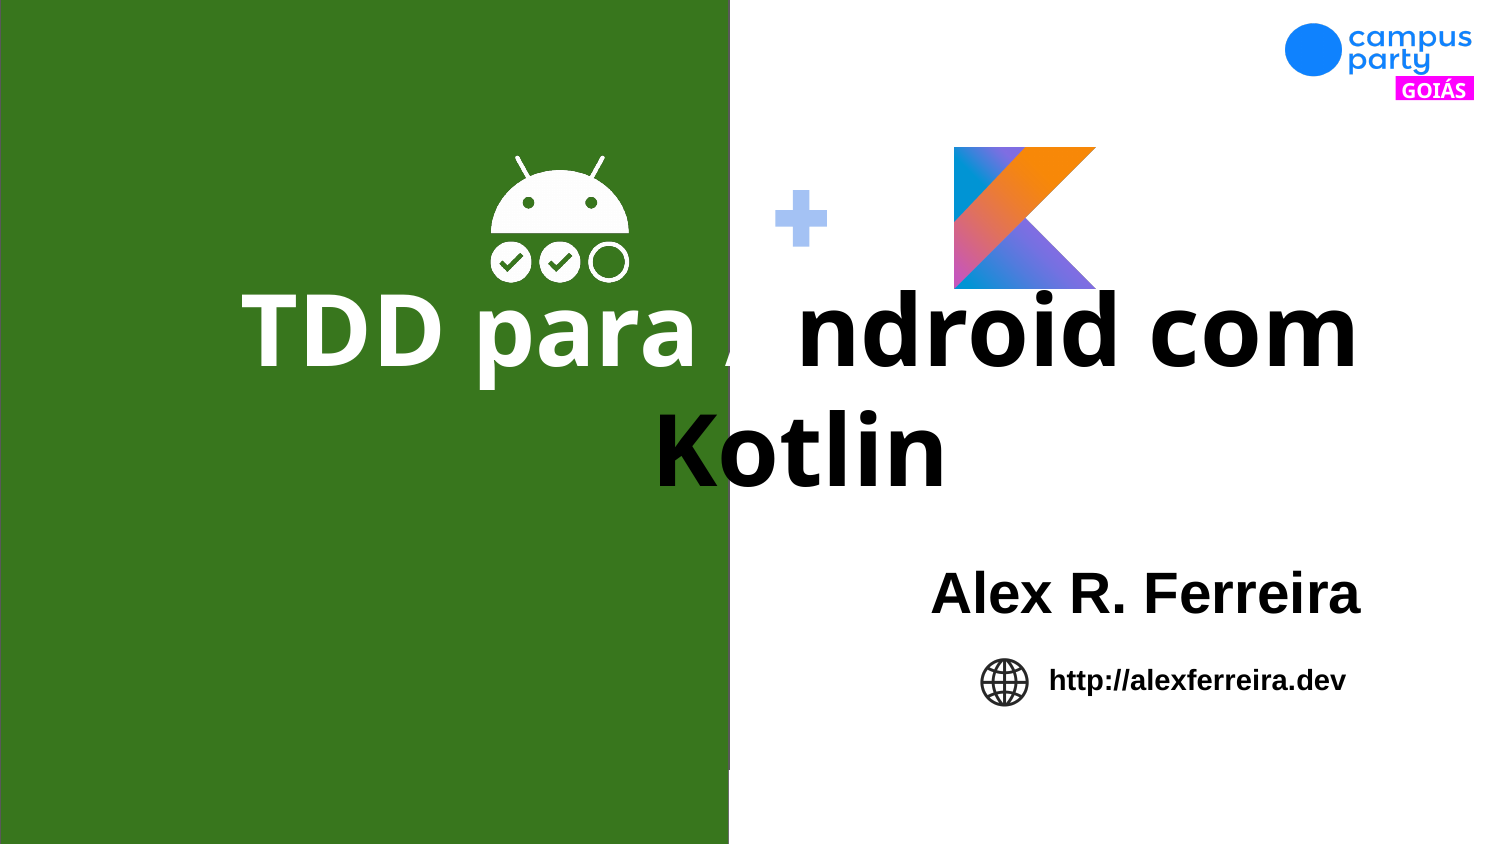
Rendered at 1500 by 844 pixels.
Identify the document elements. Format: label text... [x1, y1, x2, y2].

picture [954, 147, 1096, 289]
picture [978, 656, 1031, 709]
text_box [0, 0, 1500, 844]
text_box [396, 307, 424, 353]
text_box [555, 341, 573, 356]
subtitle Alex R. Ferreira [692, 539, 1500, 670]
text_box [322, 307, 350, 353]
text_box http://alexferreira.dev [1034, 646, 1430, 699]
text_box [659, 341, 677, 356]
picture [465, 130, 654, 307]
title TDD para Android com Kotlin [139, 364, 1463, 521]
text_box [495, 322, 516, 355]
picture [1280, 18, 1477, 80]
text_box [775, 190, 827, 247]
